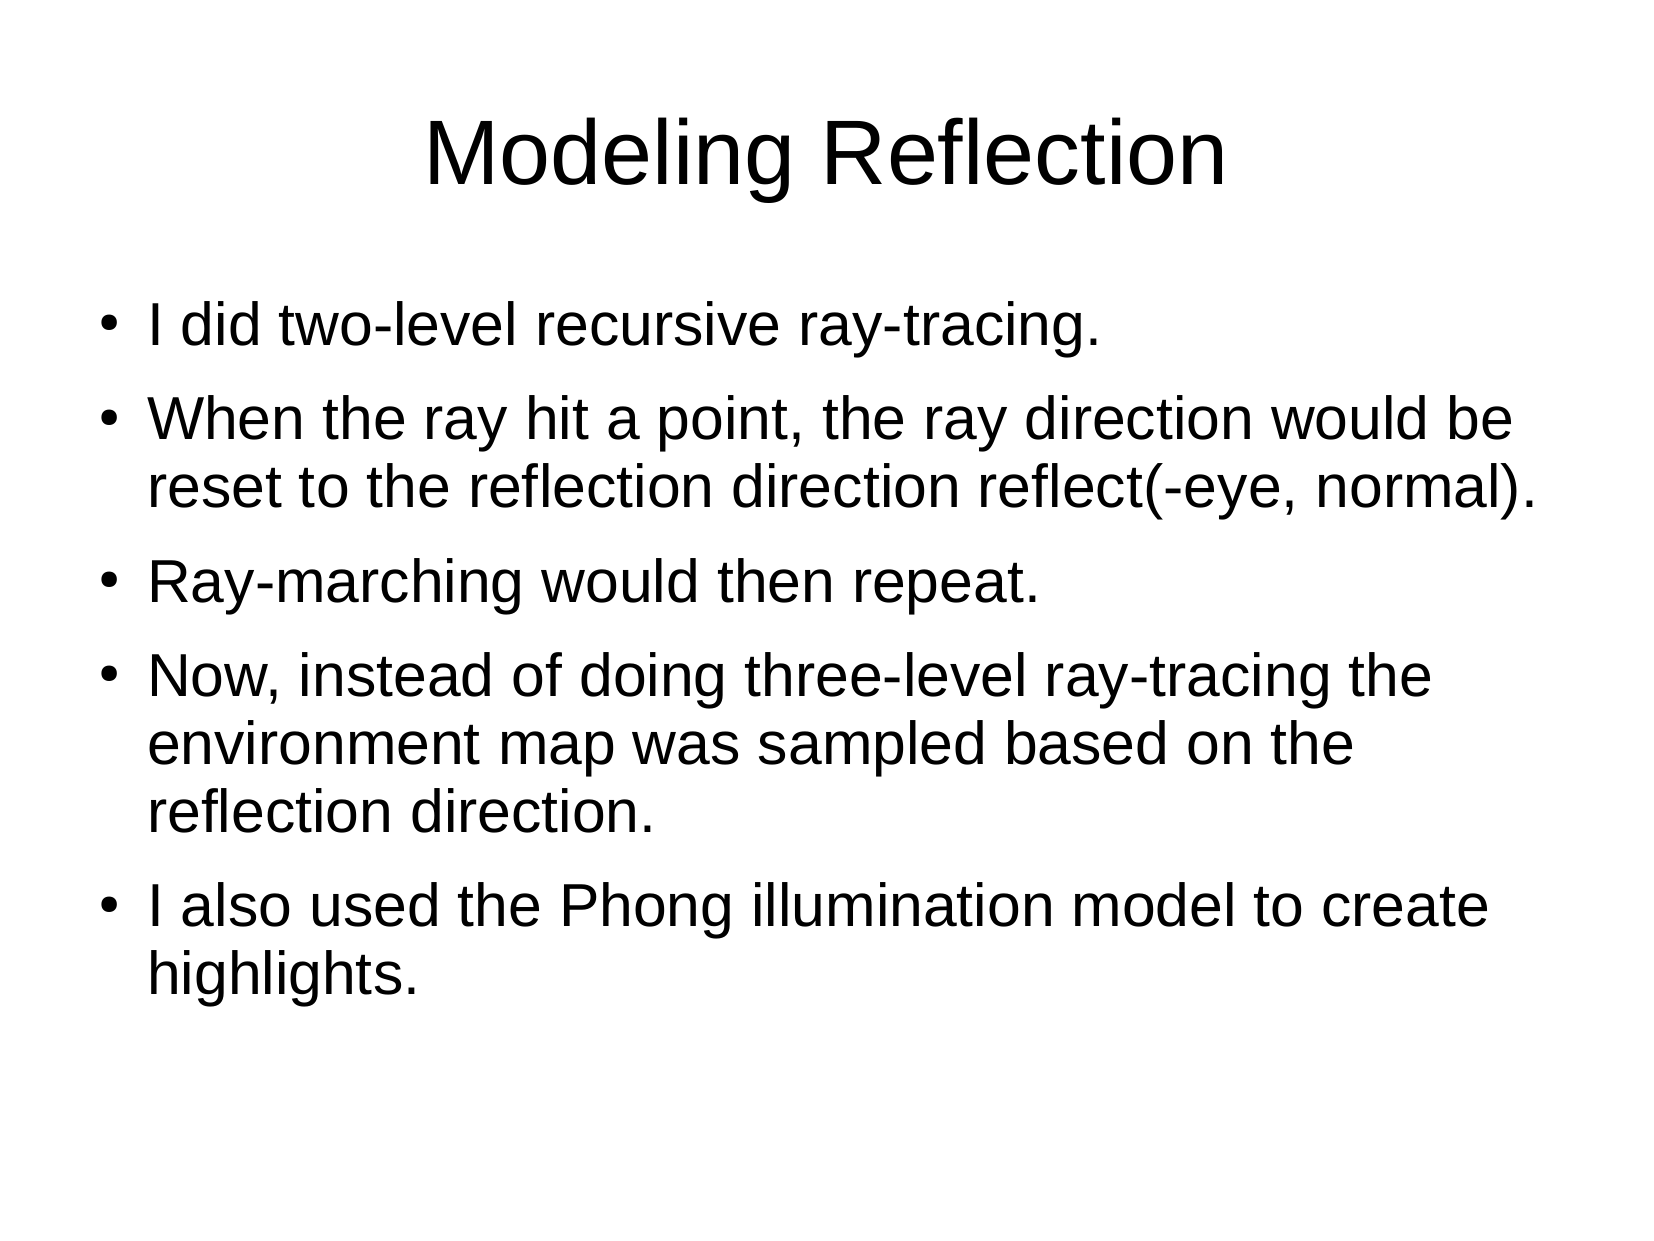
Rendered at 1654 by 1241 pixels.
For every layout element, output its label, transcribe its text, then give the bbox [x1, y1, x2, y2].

title Modeling Reflection [82, 49, 1571, 257]
list I did two-level recursive ray-tracing. When the ray hit a point, the ray direction would be reset to the reflection direction reflect(-eye, normal). Ray-marching would then repeat. Now, instead of doing three-level ray-tracing the environment map was sampled based on the reflection direction. I also used the Phong illumination model to create highlights. [82, 290, 1571, 1010]
